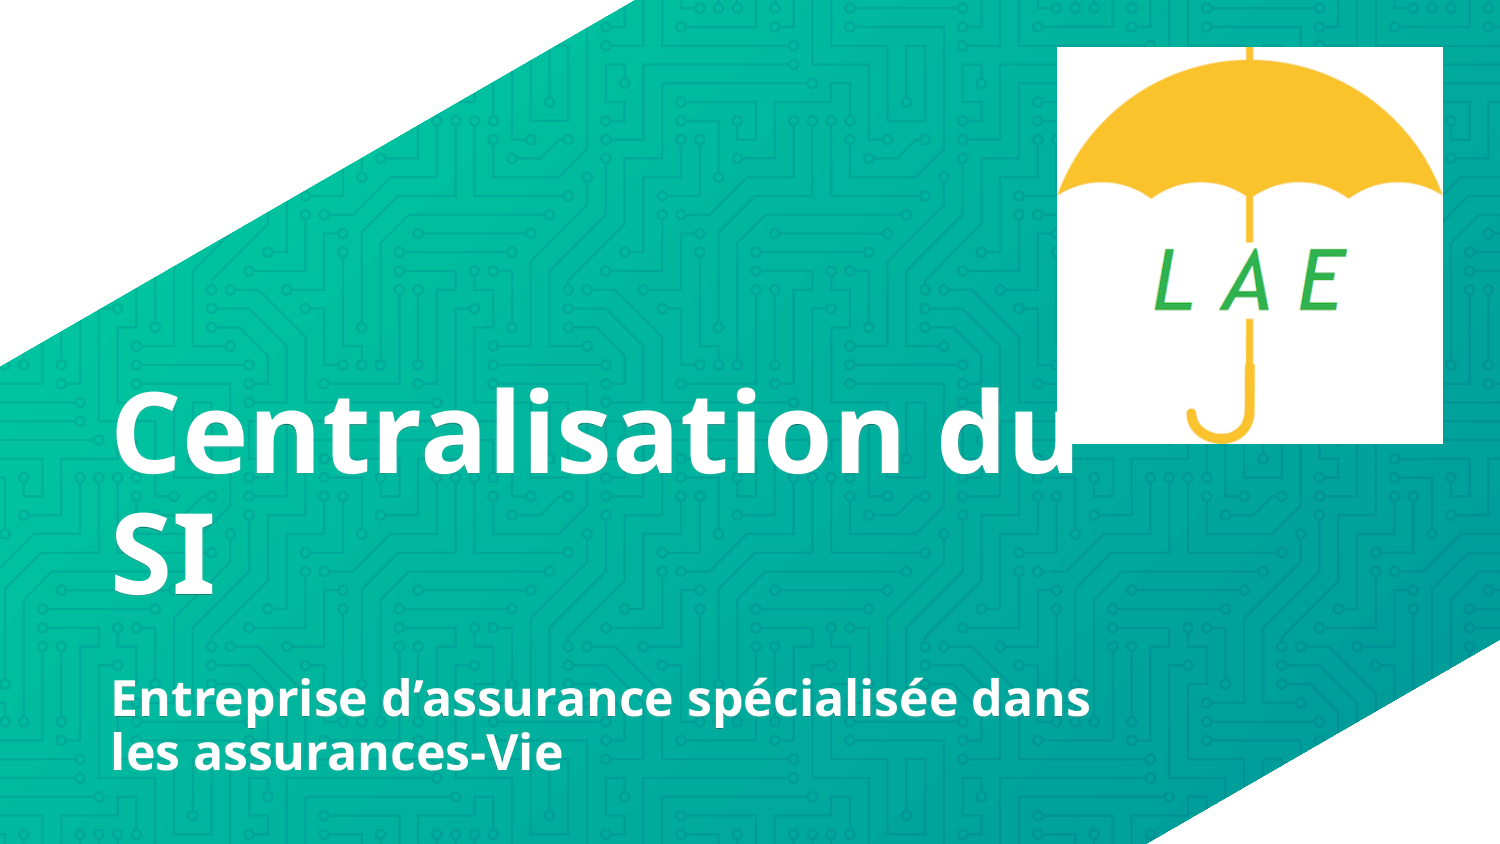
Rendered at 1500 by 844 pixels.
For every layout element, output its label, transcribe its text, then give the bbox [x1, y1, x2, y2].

picture [1057, 47, 1443, 445]
title Centralisation du SI Entreprise d’assurance spécialisée dans les assurances-Vie [110, 383, 1173, 782]
